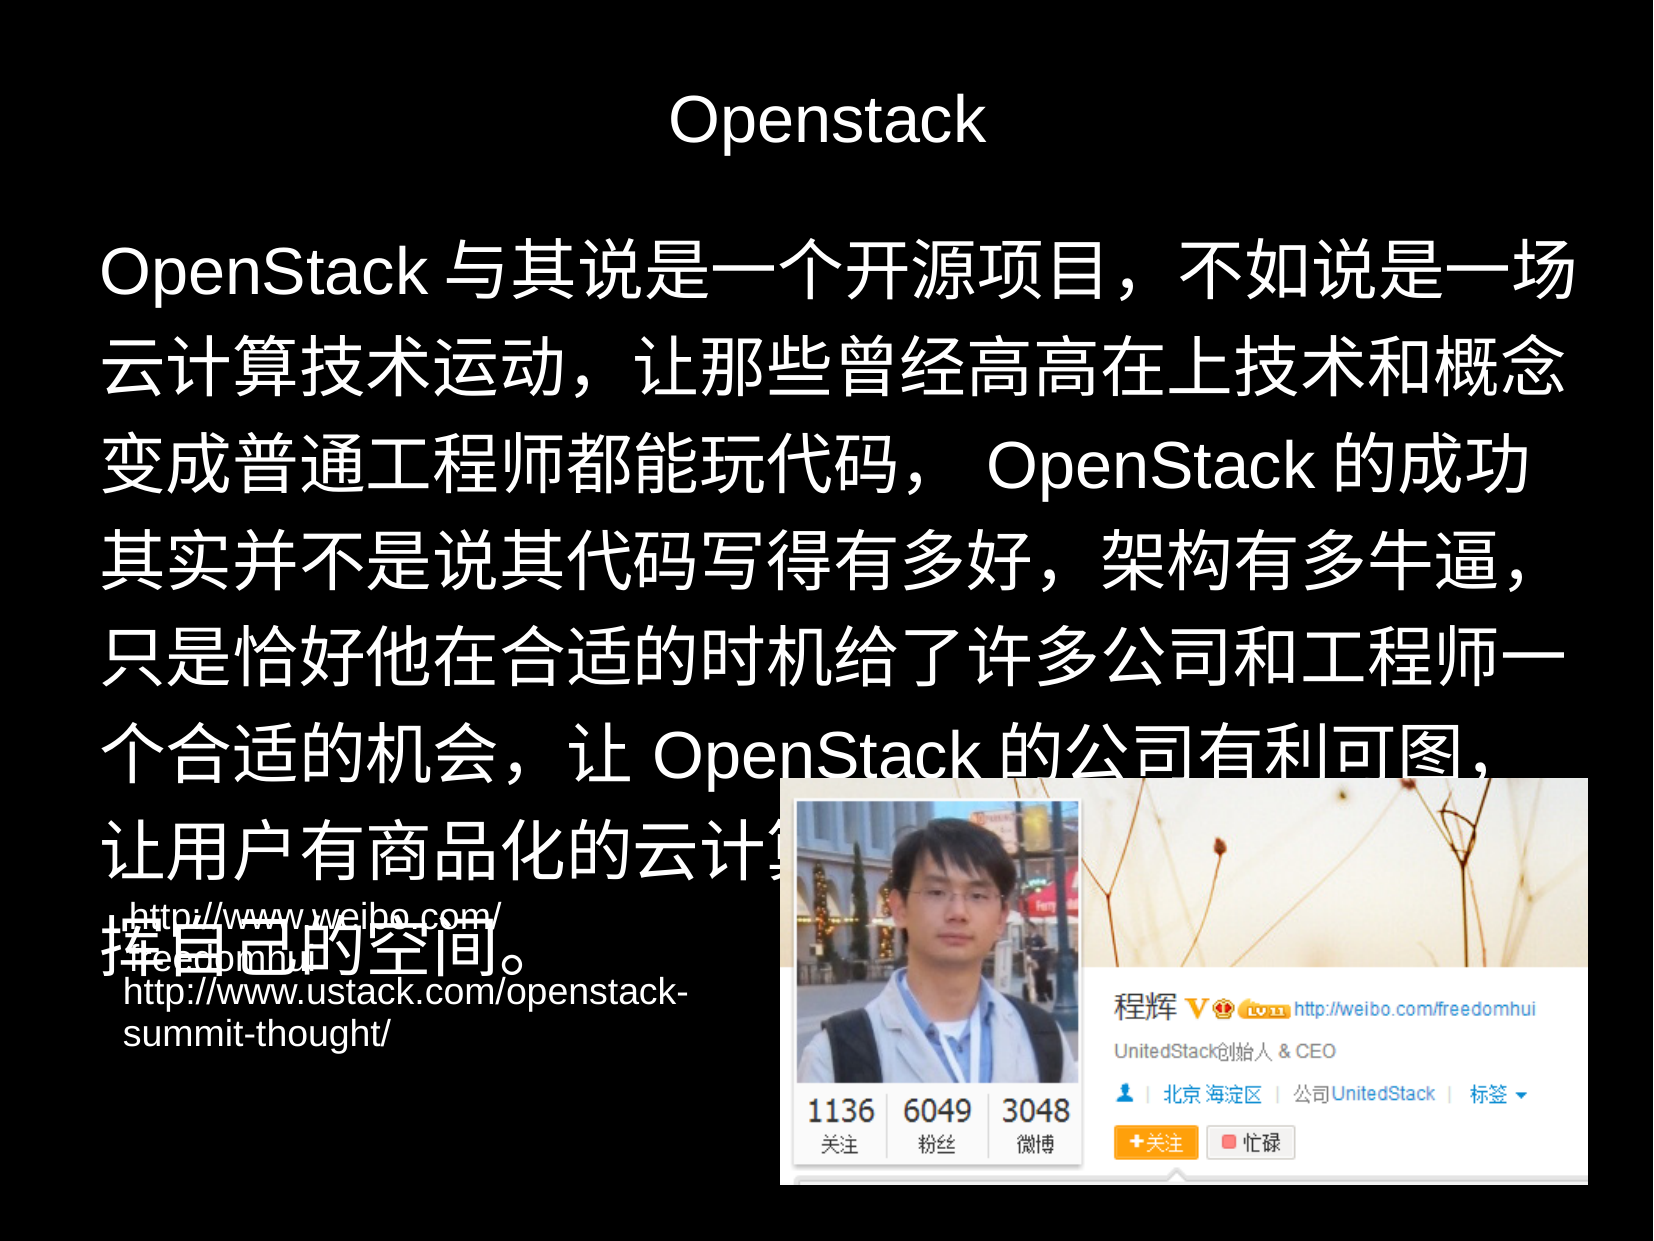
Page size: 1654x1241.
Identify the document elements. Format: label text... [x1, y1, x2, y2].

text_box http://www.ustack.com/openstack-summit-thought/ [108, 963, 721, 1096]
text_box Openstack [653, 75, 1066, 165]
text_box OpenStack与其说是一个开源项目，不如说是一场云计算技术运动，让那些曾经高高在上技术和概念变成普通工程师都能玩代码，OpenStack的成功其实并不是说其代码写得有多好，架构有多牛逼，只是恰好他在合适的时机给了许多公司和工程师一个合适的机会，让OpenStack的公司有利可图，让用户有商品化的云计算技术可用，让工程师有发挥自己的空间。 [84, 209, 1601, 823]
text_box http://www.weibo.com/freedomhui [114, 888, 701, 946]
picture [780, 778, 1588, 1186]
